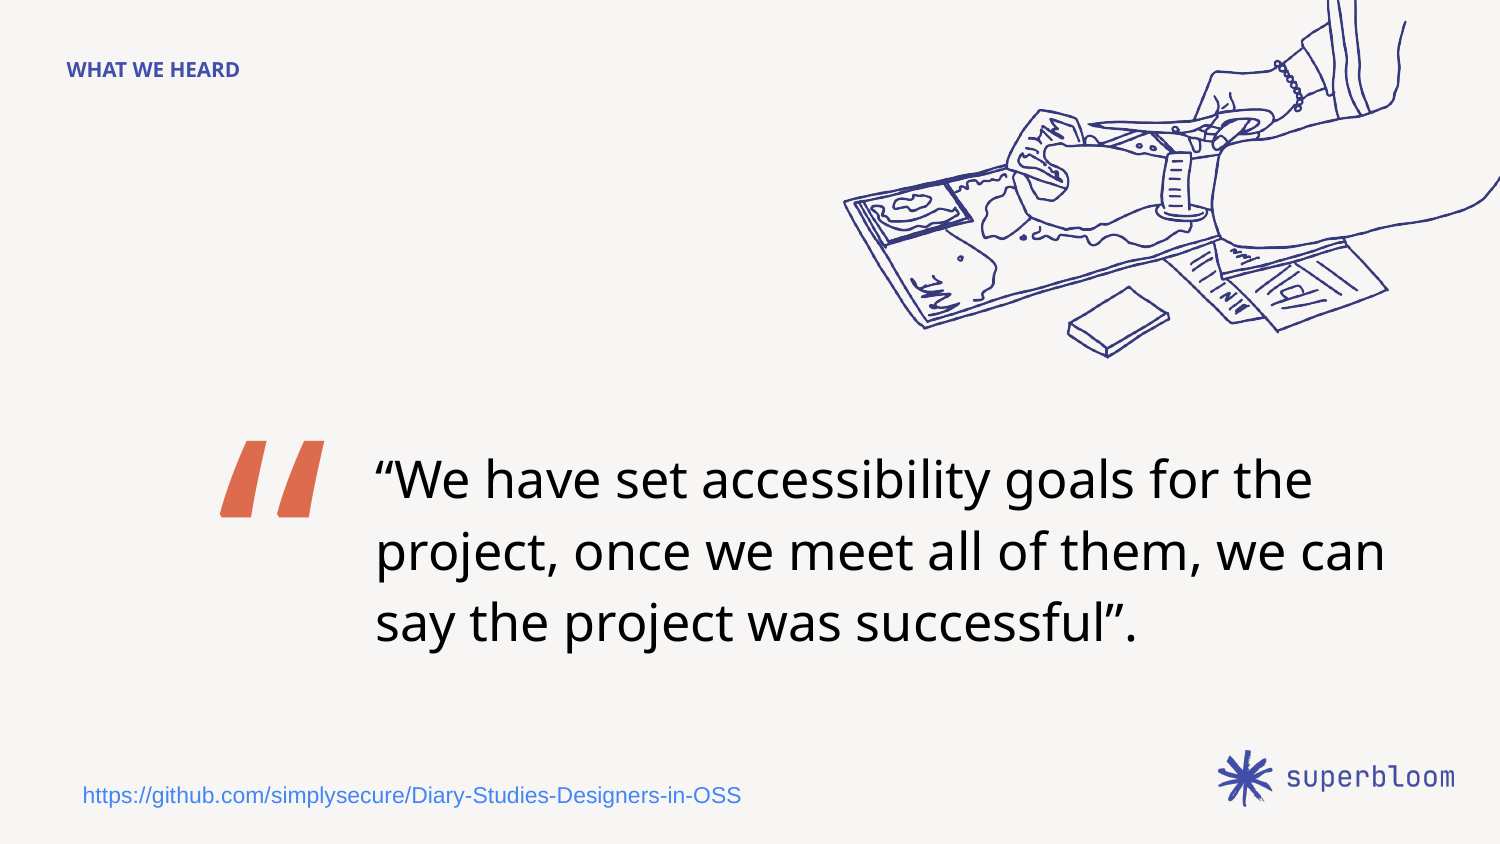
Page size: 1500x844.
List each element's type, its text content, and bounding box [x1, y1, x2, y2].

text_box https://github.com/simplysecure/Diary-Studies-Designers-in-OSS [67, 765, 786, 824]
picture [785, 0, 1500, 390]
text_box “We have set accessibility goals for the project, once we meet all of them, we can say the project was successful”. [360, 421, 1440, 668]
picture [1218, 750, 1454, 807]
